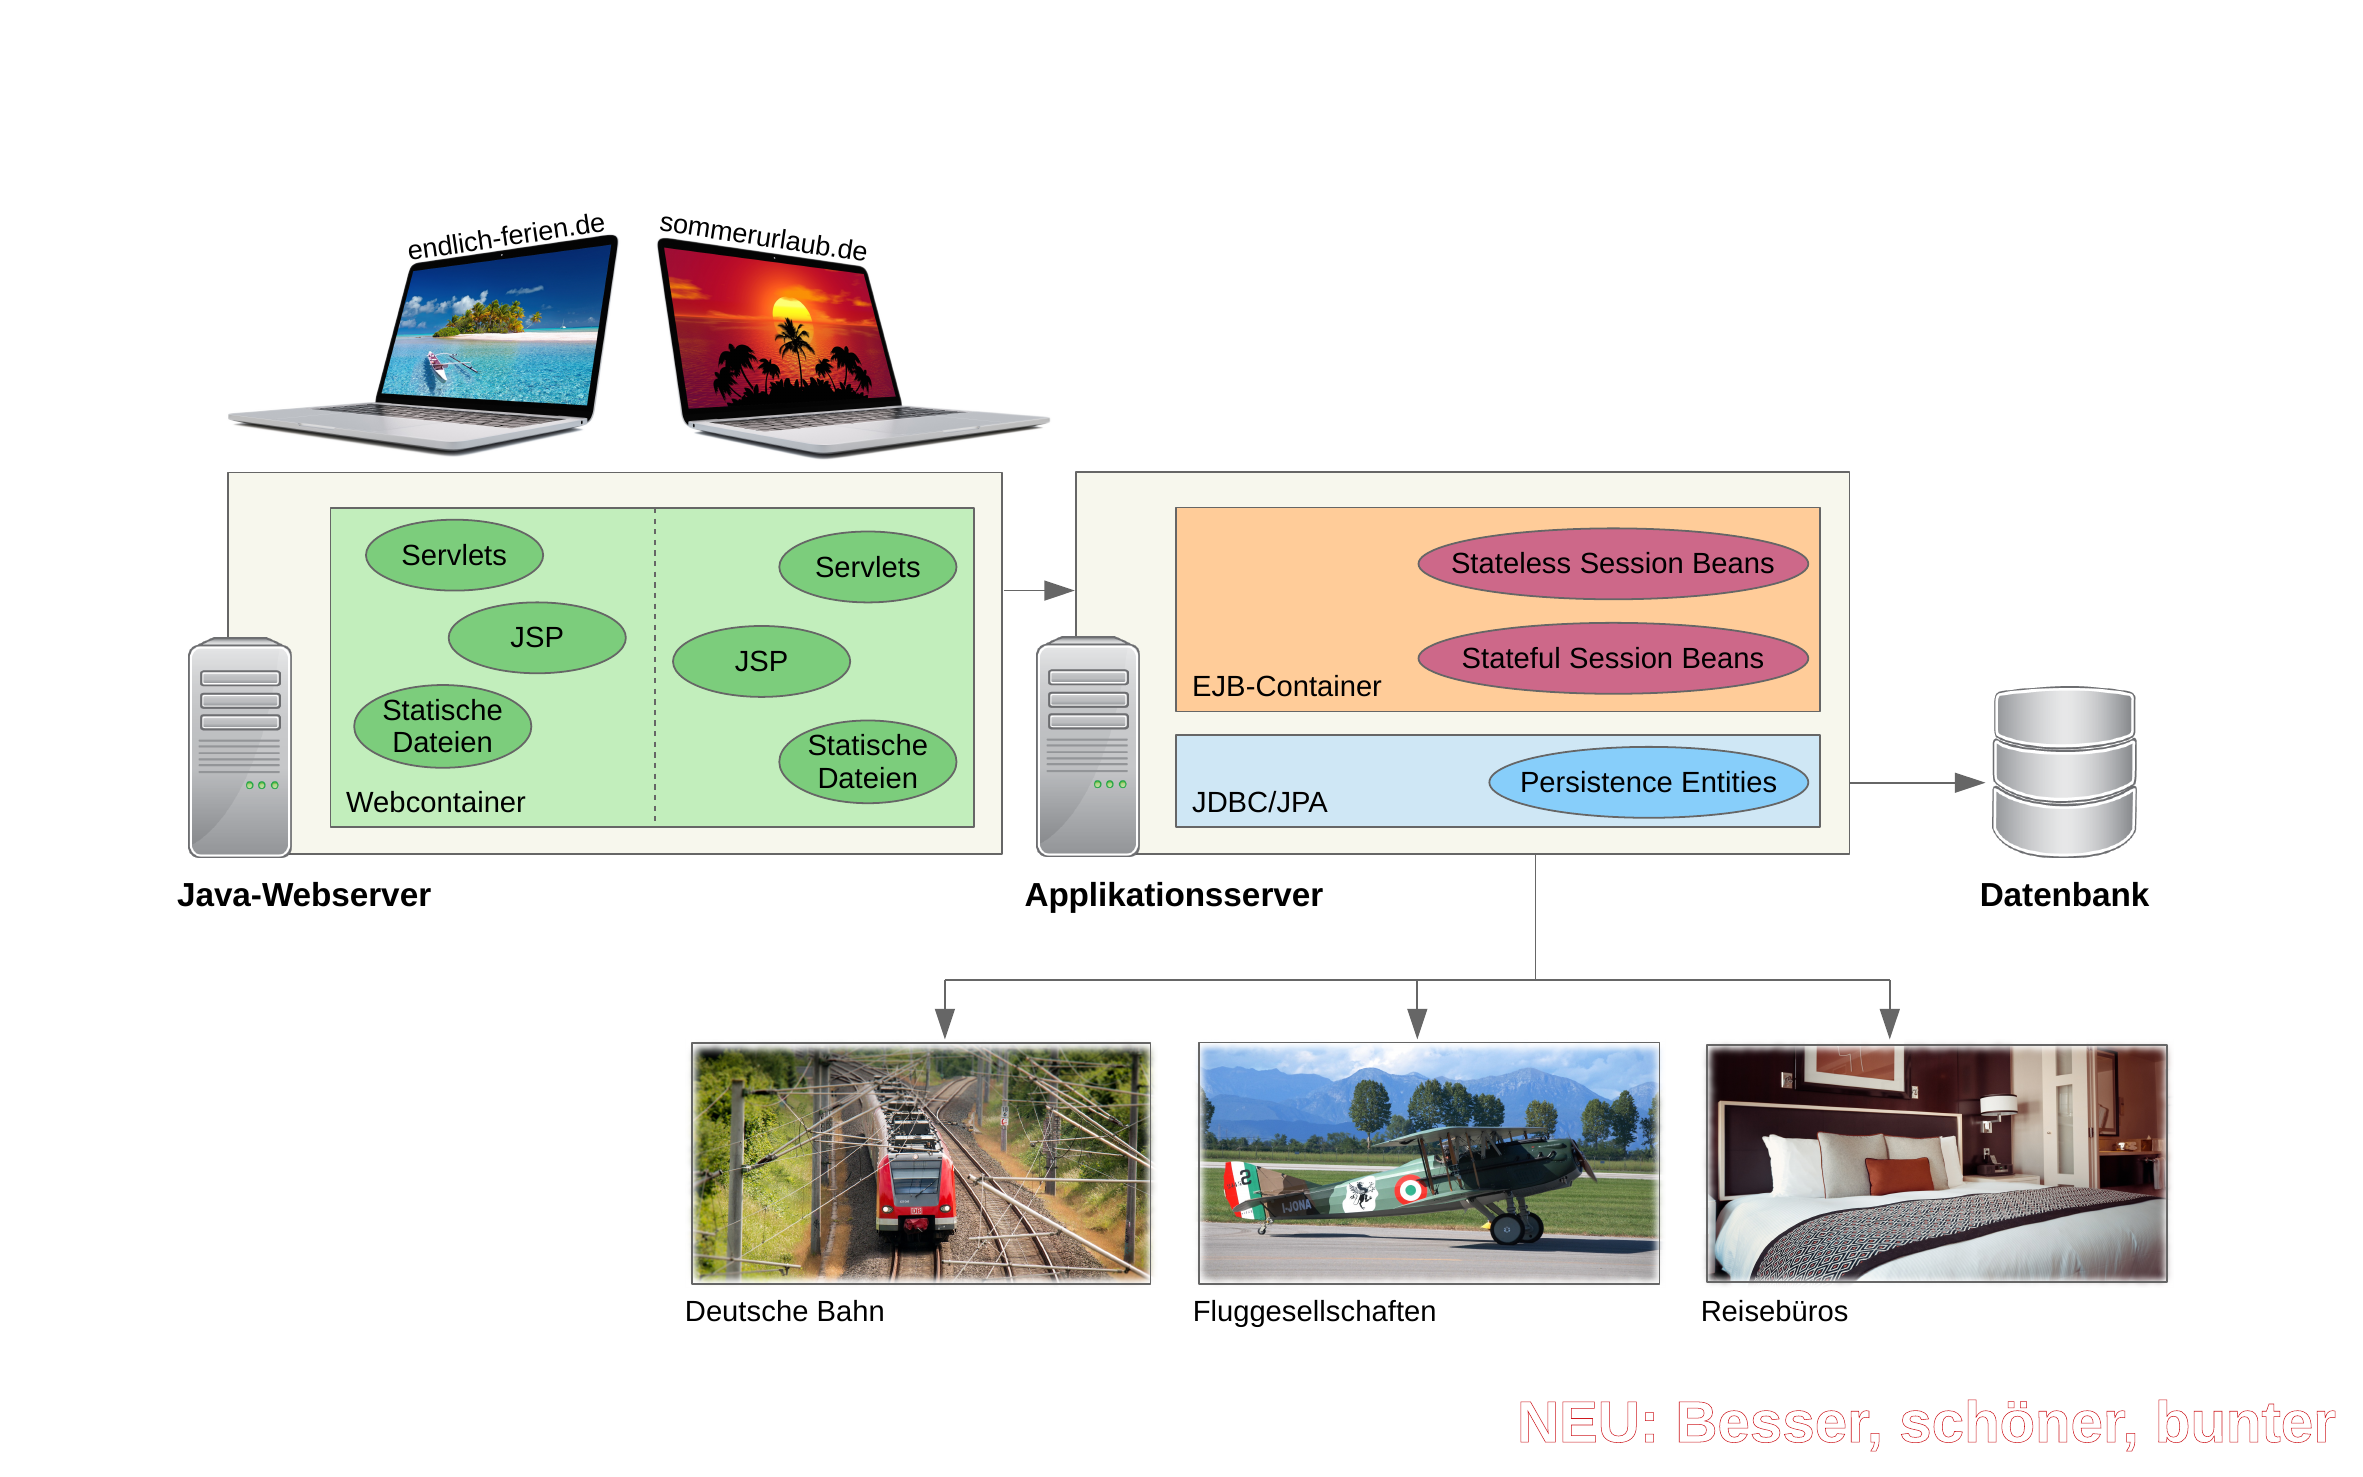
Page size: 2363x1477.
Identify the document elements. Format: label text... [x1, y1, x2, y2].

text_box Datenbank [1979, 868, 2150, 921]
text_box Stateful Session Beans [1418, 622, 1809, 694]
text_box Applikationsserver [1024, 868, 1325, 921]
text_box Statische Dateien [779, 720, 957, 804]
picture [1700, 1039, 2174, 1288]
text_box [1075, 472, 1850, 854]
picture [655, 236, 1052, 461]
picture [224, 233, 621, 459]
picture [685, 1039, 1158, 1288]
text_box JSP [672, 625, 851, 697]
text_box Stateless Session Beans [1418, 528, 1809, 600]
picture [188, 637, 292, 858]
text_box NEU: Besser, schöner, bunter [1502, 1381, 2352, 1462]
text_box Webcontainer [330, 507, 975, 827]
picture [1192, 1039, 1666, 1288]
text_box sommerurlaub.de [642, 197, 886, 278]
text_box Persistence Entities [1489, 746, 1809, 818]
text_box endlich-ferien.de [389, 197, 623, 276]
text_box JDBC/JPA [1176, 735, 1821, 827]
text_box JSP [448, 602, 626, 674]
text_box Fluggesellschaften [1192, 1287, 1438, 1336]
picture [1036, 636, 1140, 857]
text_box Reisebüros [1700, 1287, 1849, 1336]
text_box Java-Webserver [176, 869, 477, 922]
text_box EJB-Container [1176, 507, 1821, 712]
text_box Servlets [779, 531, 957, 603]
picture [1992, 686, 2137, 858]
text_box Servlets [365, 519, 544, 591]
text_box [228, 472, 1002, 855]
text_box Statische Dateien [354, 685, 532, 768]
text_box Deutsche Bahn [685, 1287, 886, 1336]
